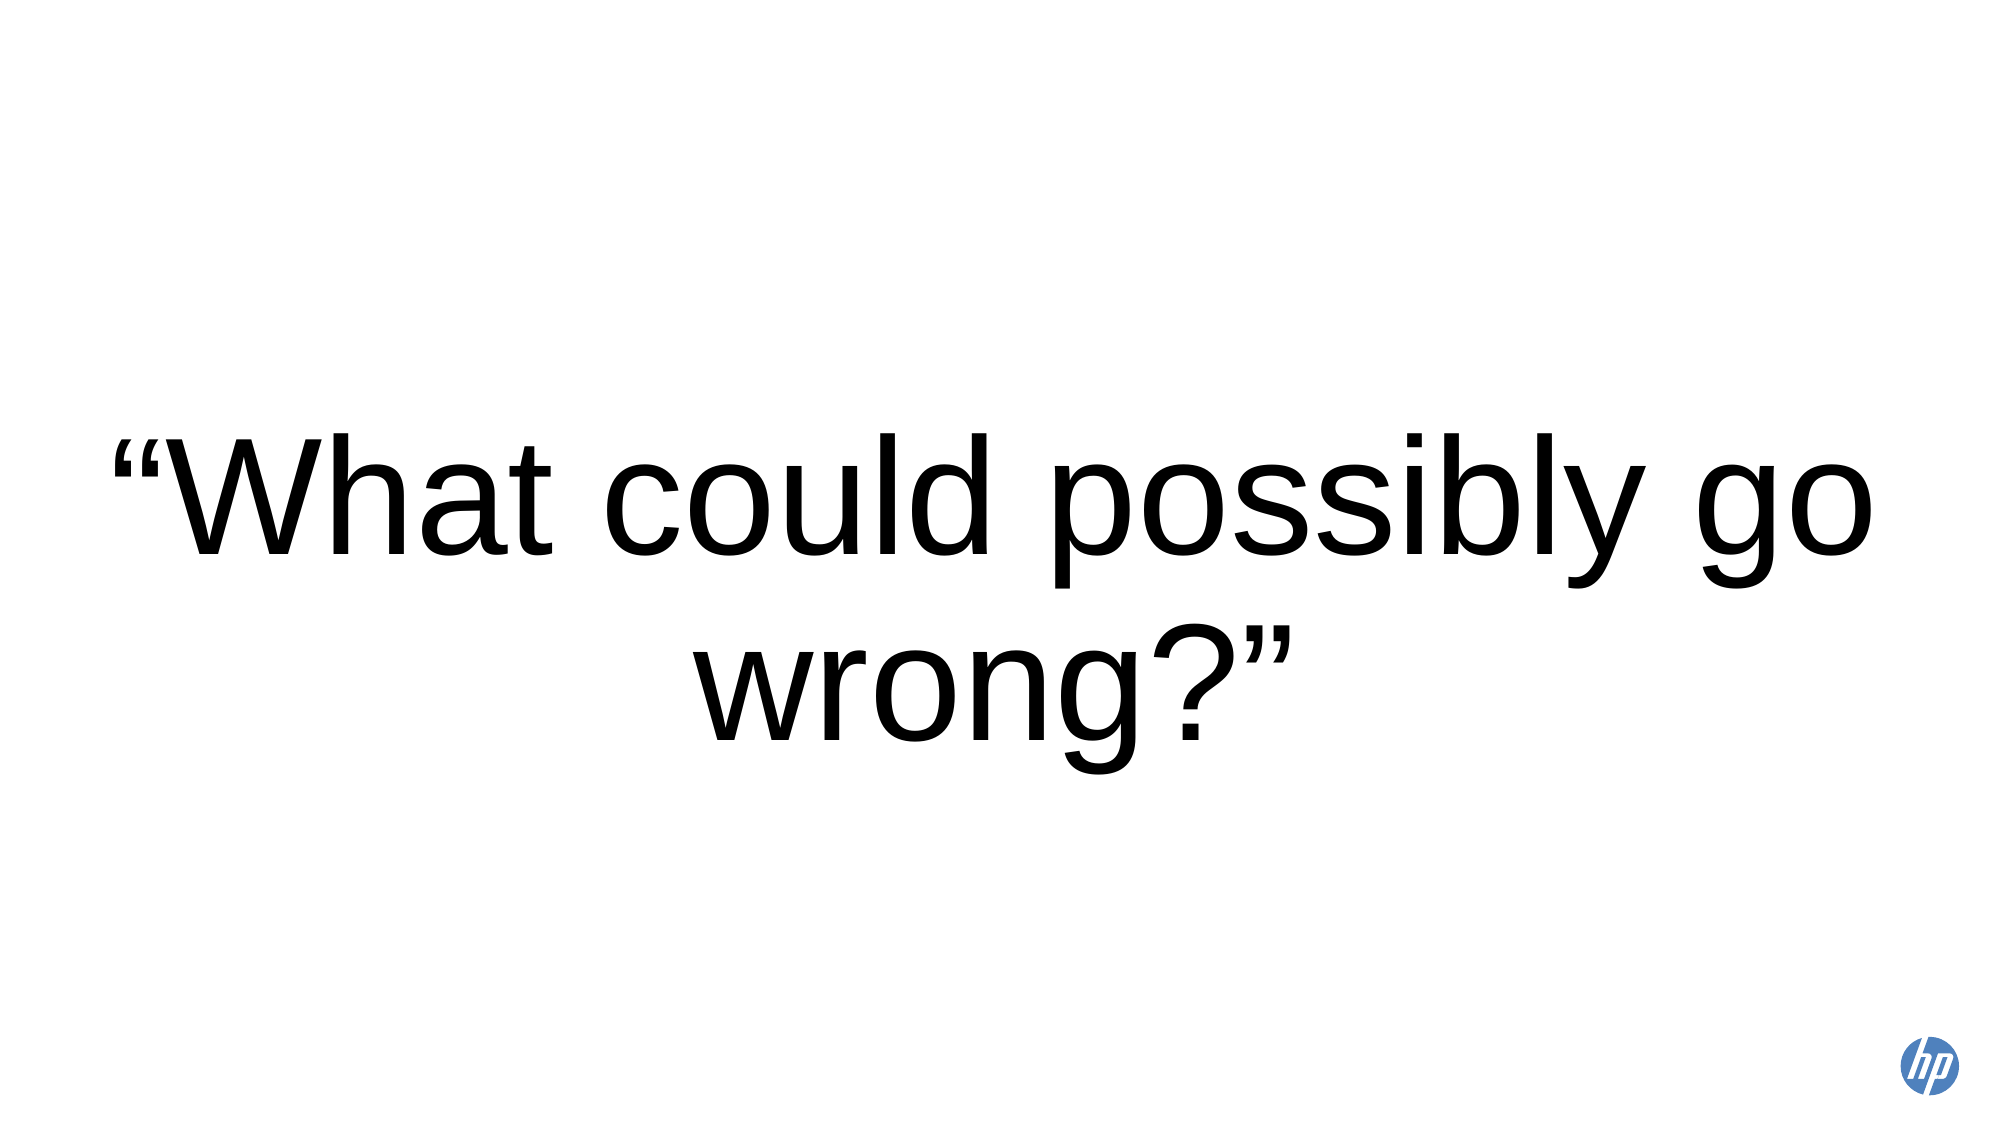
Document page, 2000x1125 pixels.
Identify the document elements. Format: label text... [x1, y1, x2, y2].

subtitle “What could possibly go wrong?” [99, 263, 1890, 916]
